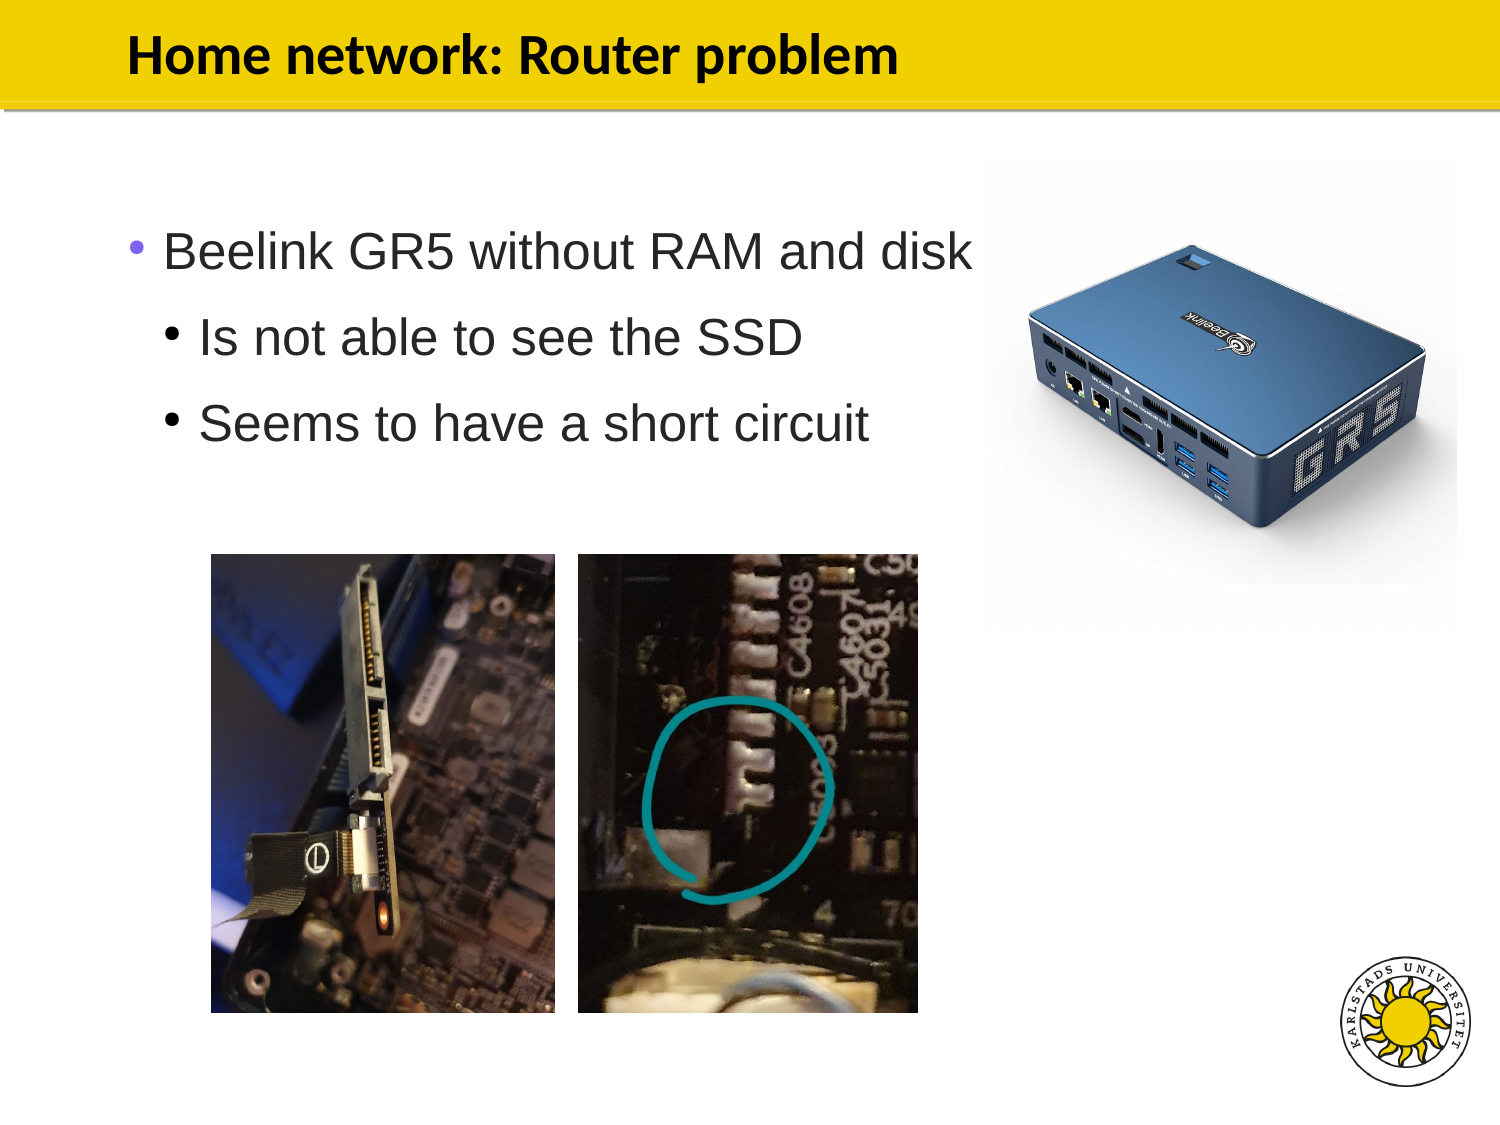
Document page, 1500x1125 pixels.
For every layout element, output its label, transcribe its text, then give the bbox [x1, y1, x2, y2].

title Home network: Router problem [112, 0, 1388, 102]
picture [983, 157, 1457, 631]
picture [211, 554, 555, 1013]
list Beelink GR5 without RAM and disk Is not able to see the SSD Seems to have a short circuit [112, 137, 1441, 991]
picture [578, 554, 918, 1013]
picture [1340, 948, 1471, 1095]
